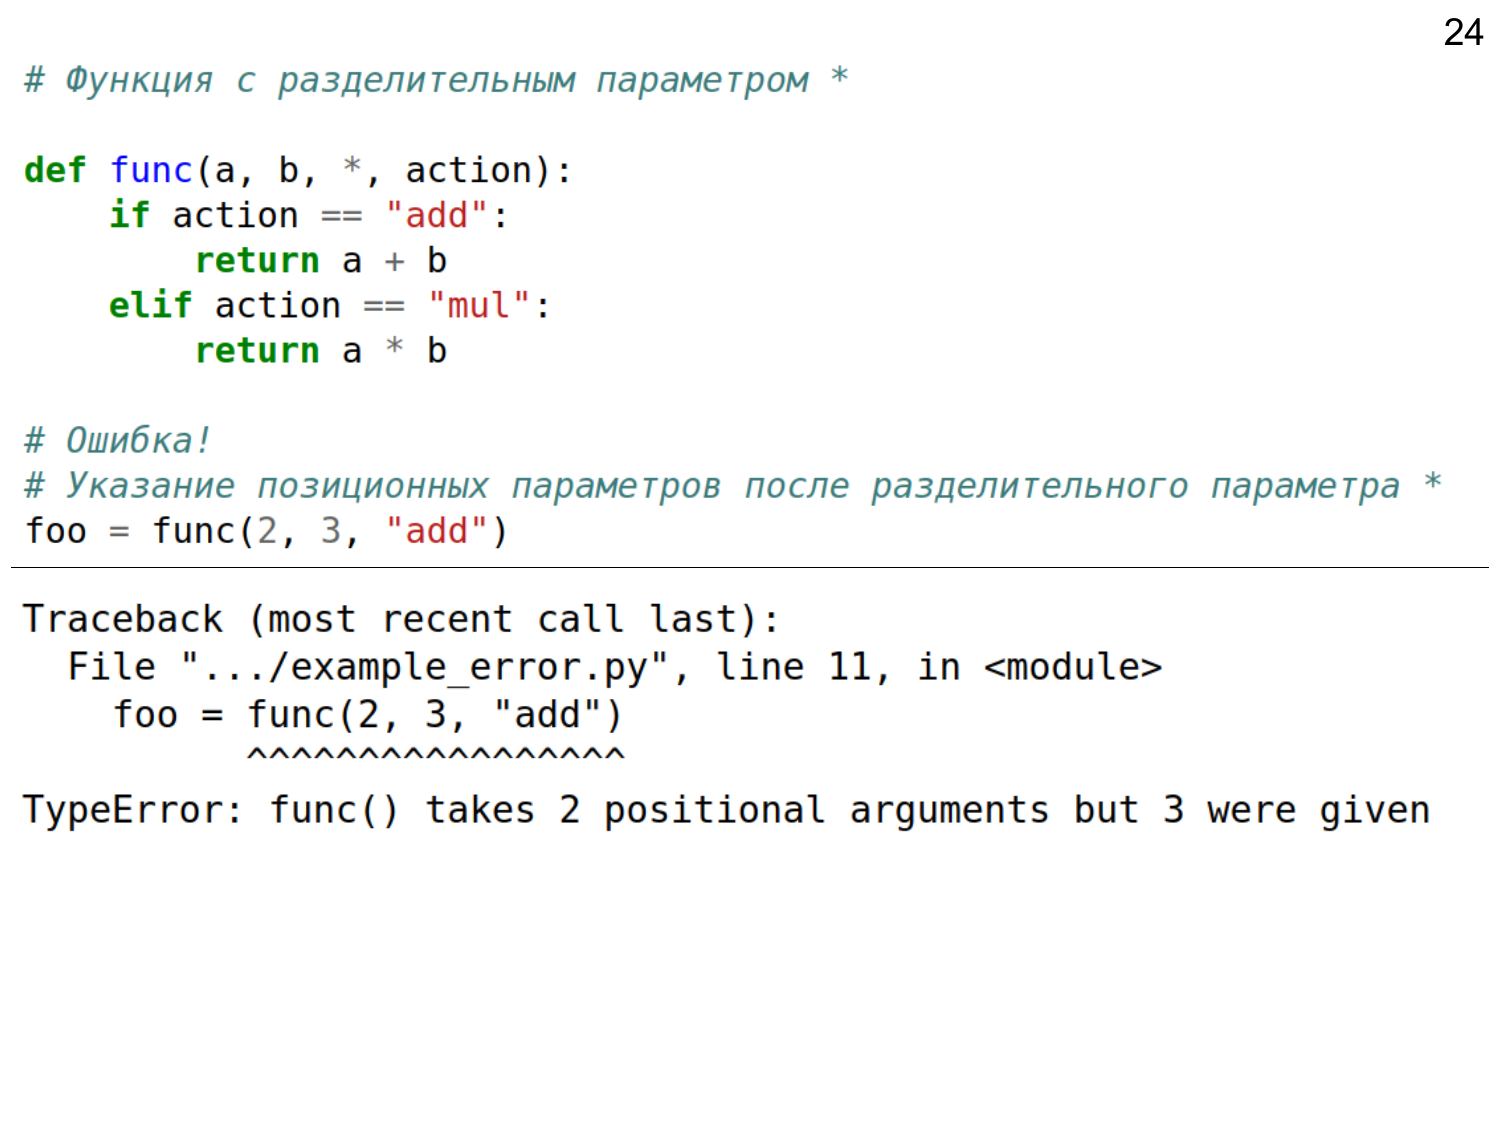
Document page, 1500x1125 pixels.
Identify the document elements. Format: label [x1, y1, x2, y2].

picture [10, 590, 1447, 848]
picture [15, 47, 1452, 551]
